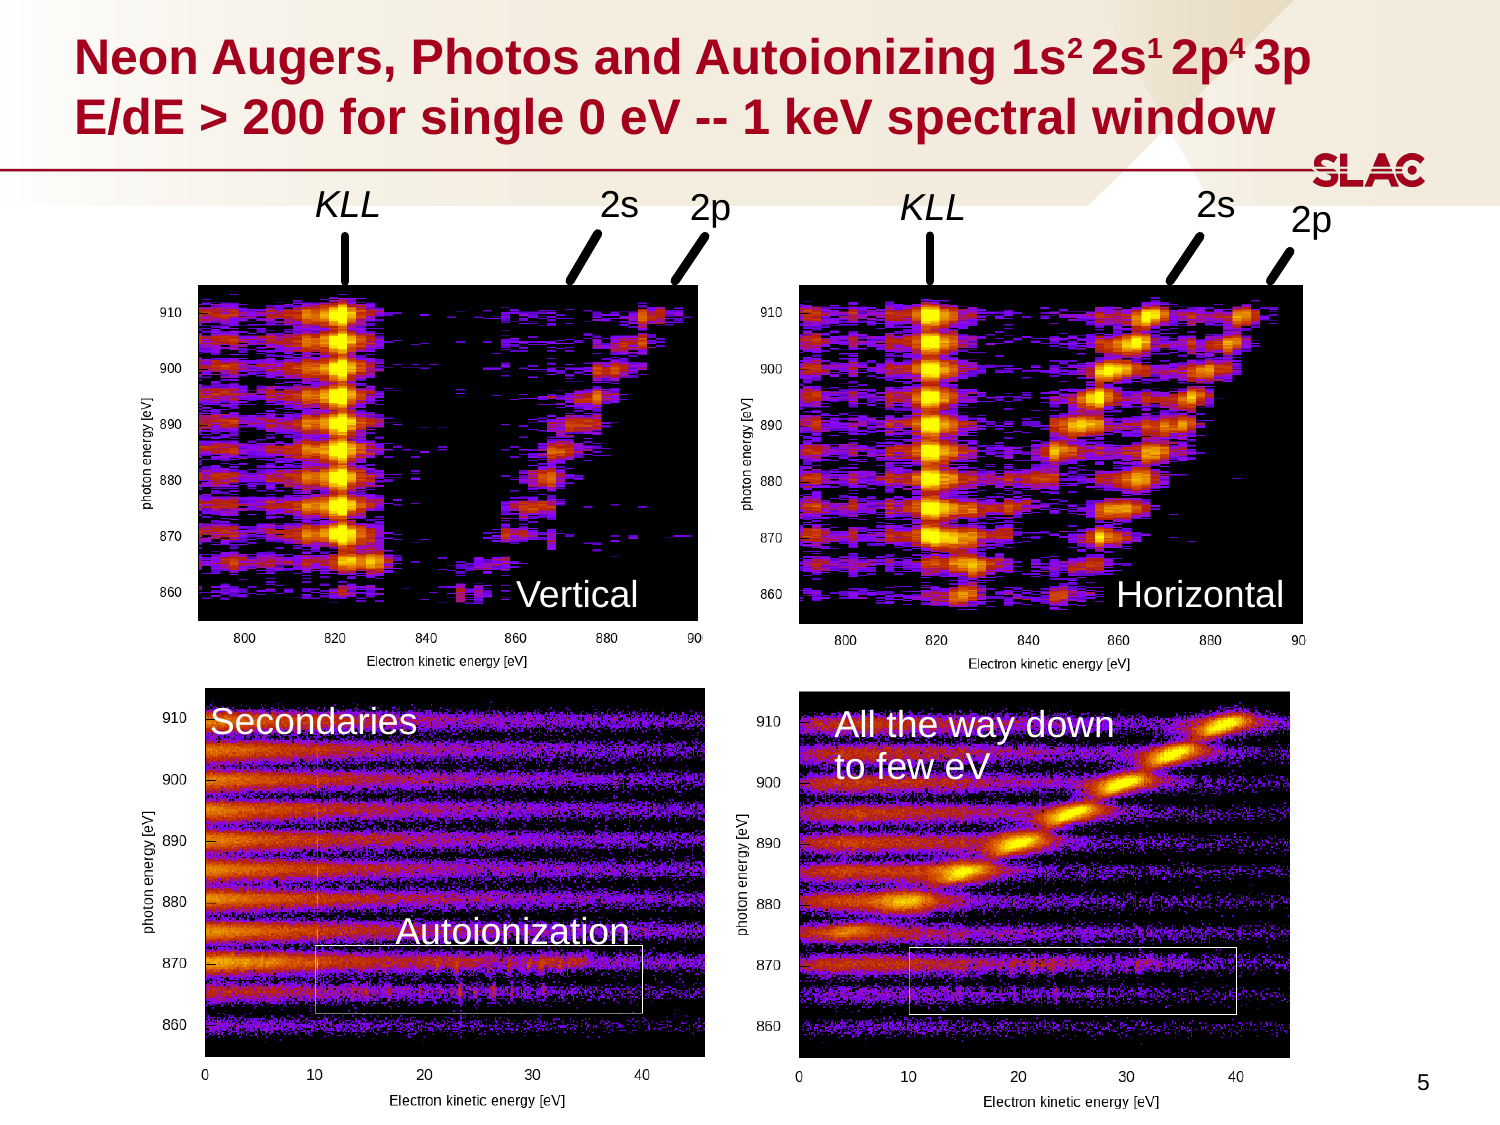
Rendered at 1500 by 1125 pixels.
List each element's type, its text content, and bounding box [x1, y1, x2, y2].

text_box Secondaries [195, 693, 453, 751]
picture [735, 280, 1307, 566]
text_box 2s [1181, 176, 1251, 234]
text_box 2p [675, 179, 747, 237]
text_box 2s [585, 176, 655, 234]
picture [0, 0, 1500, 206]
text_box Vertical Horizontal [501, 566, 1307, 624]
text_box KLL [300, 176, 397, 234]
title Neon Augers, Photos and Autoionizing 1s2 2s1 2p4 3p E/dE > 200 for single 0 eV -- 1 keV spectral window [74, 21, 1404, 145]
picture [134, 280, 706, 1116]
text_box 2p [1276, 191, 1348, 249]
slide_number 9 [1405, 1036, 1458, 1125]
text_box Autoionization [380, 903, 646, 961]
text_box All the way down to few eV [819, 696, 1141, 796]
picture [735, 624, 1307, 678]
picture [729, 686, 1291, 1109]
text_box KLL [885, 179, 982, 237]
